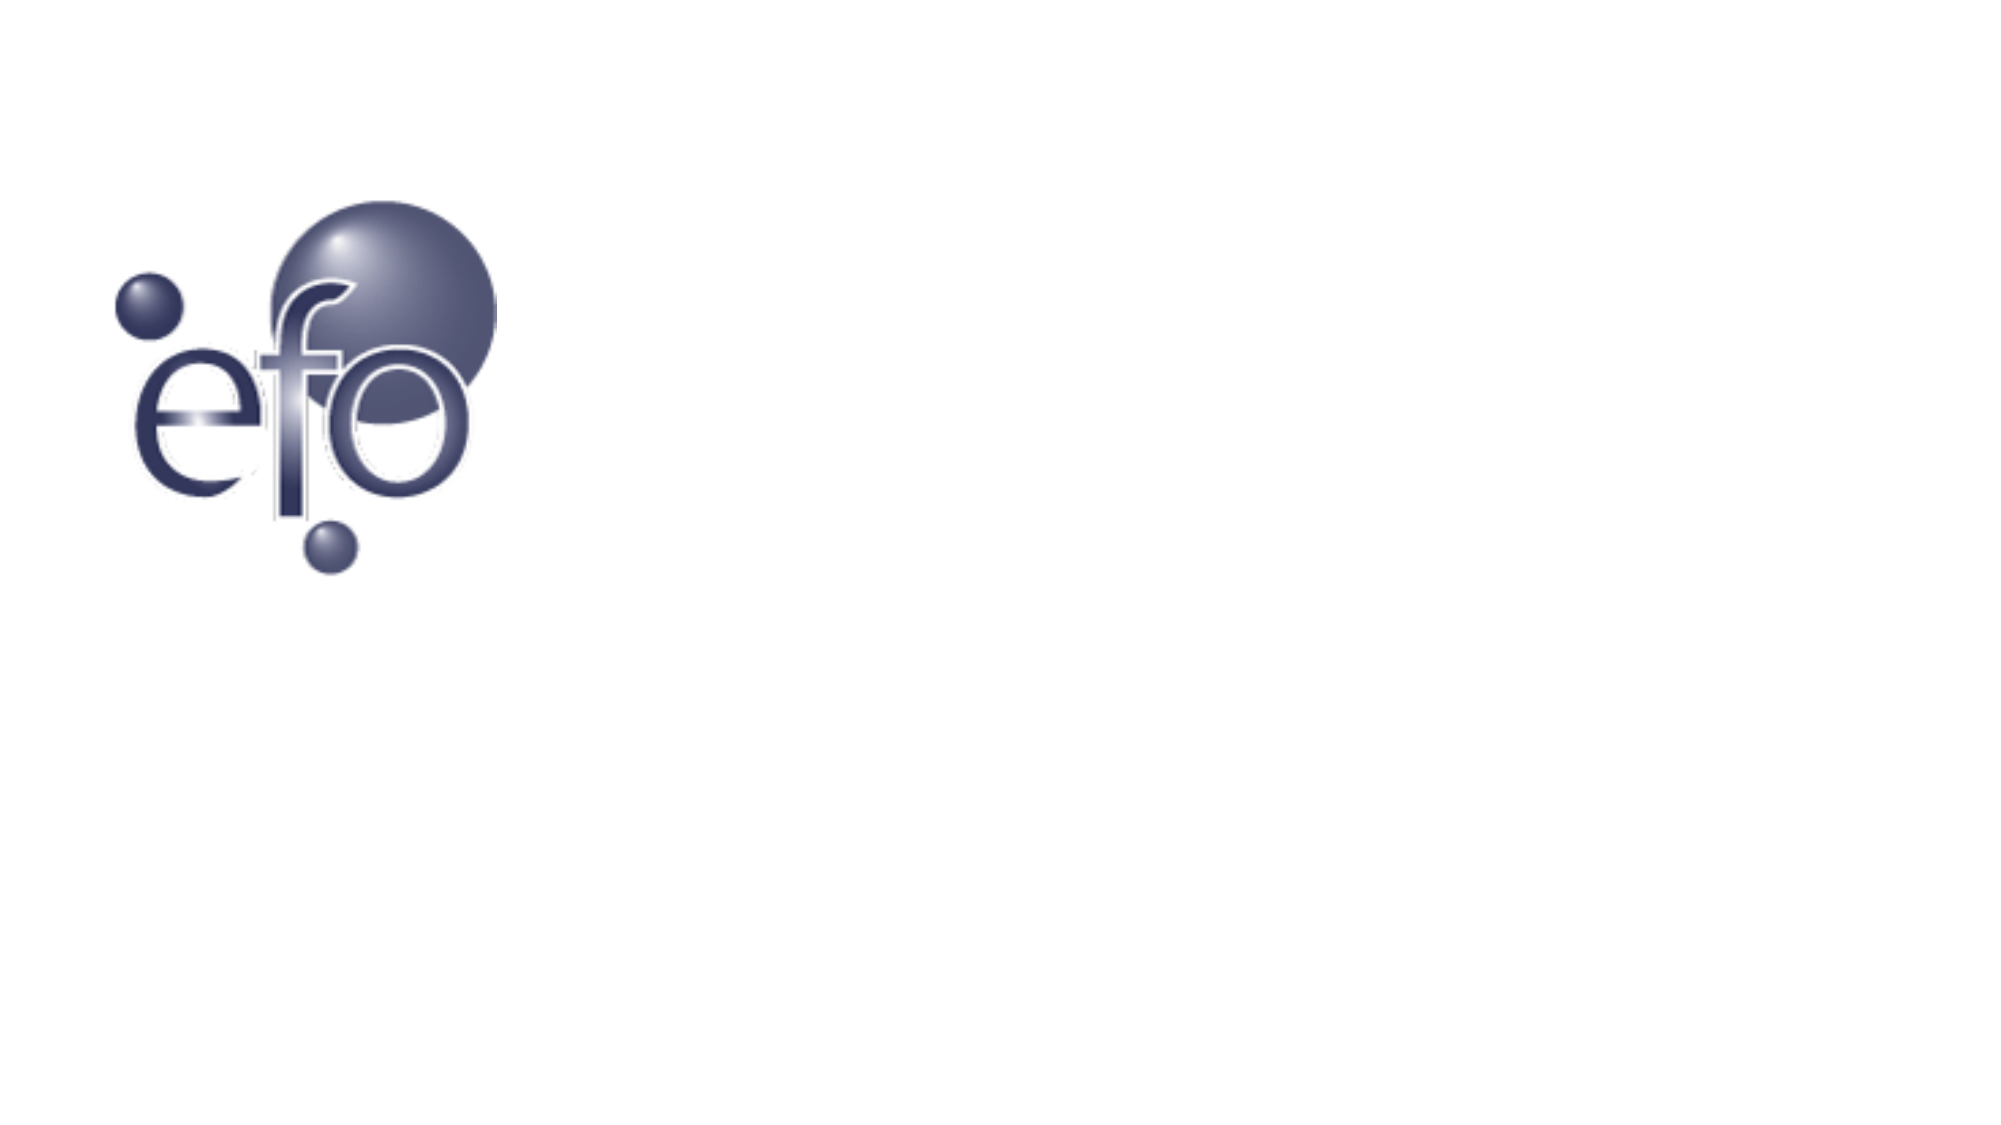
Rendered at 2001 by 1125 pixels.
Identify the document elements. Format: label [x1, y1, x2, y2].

picture [111, 191, 497, 579]
